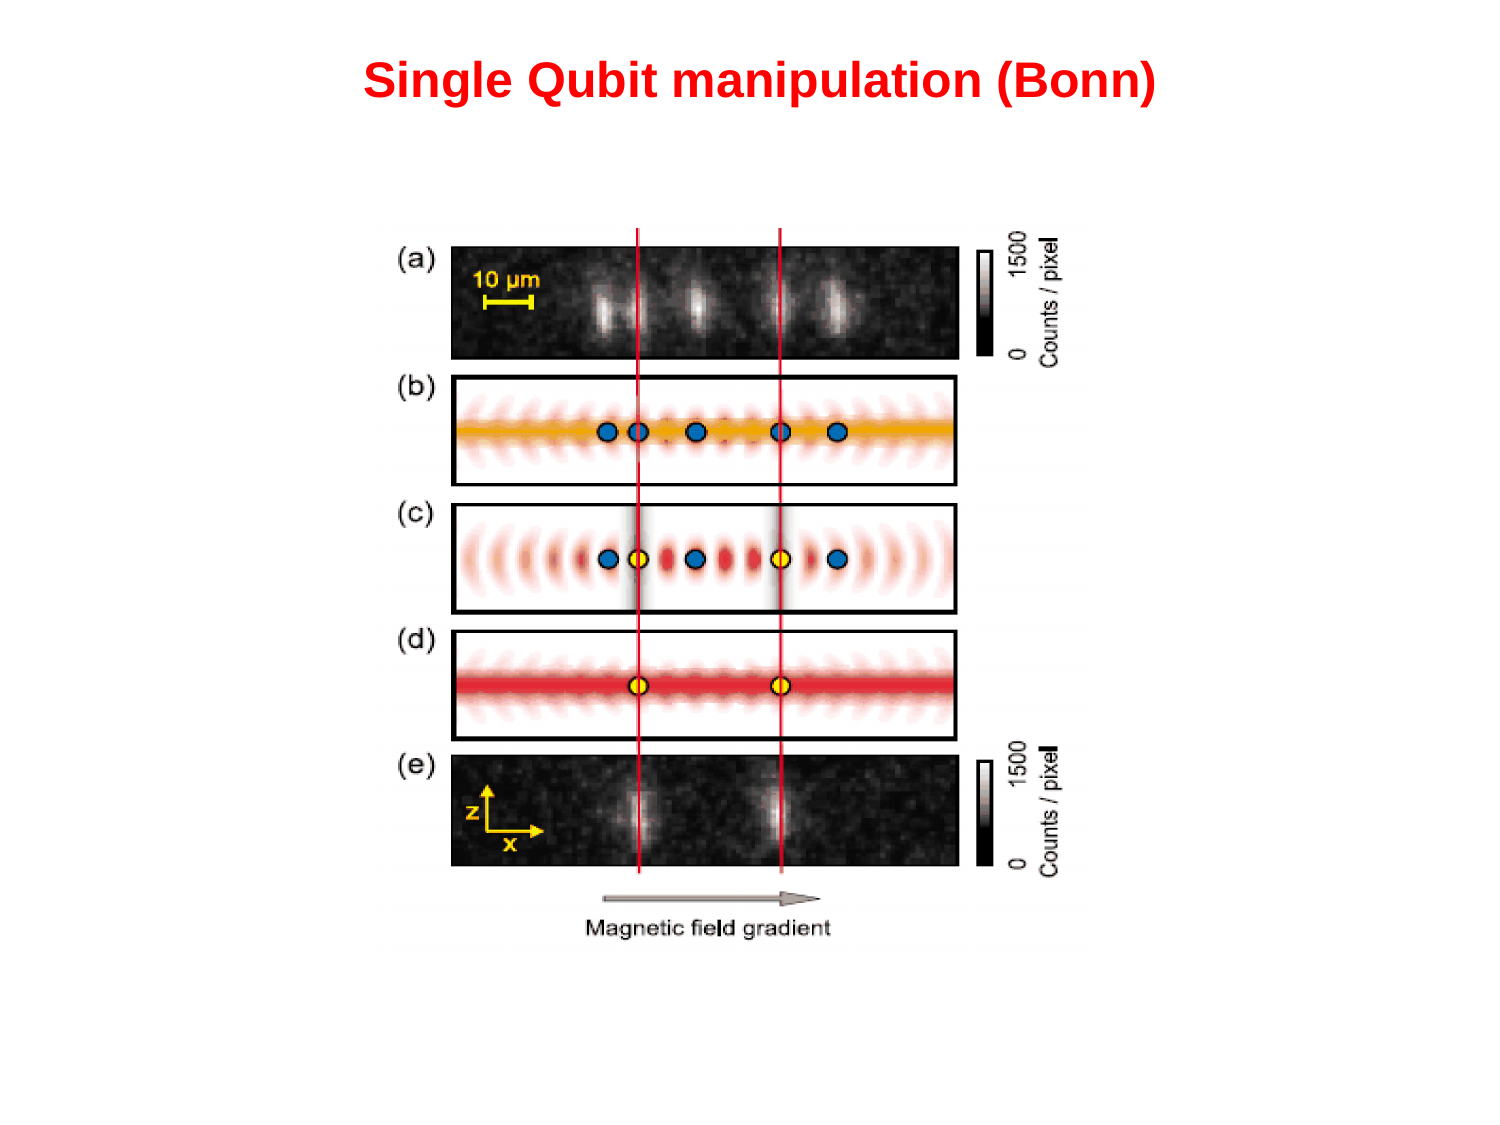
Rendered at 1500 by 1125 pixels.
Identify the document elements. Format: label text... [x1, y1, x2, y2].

text_box Single Qubit manipulation (Bonn) [348, 39, 1174, 116]
picture [375, 217, 1088, 968]
